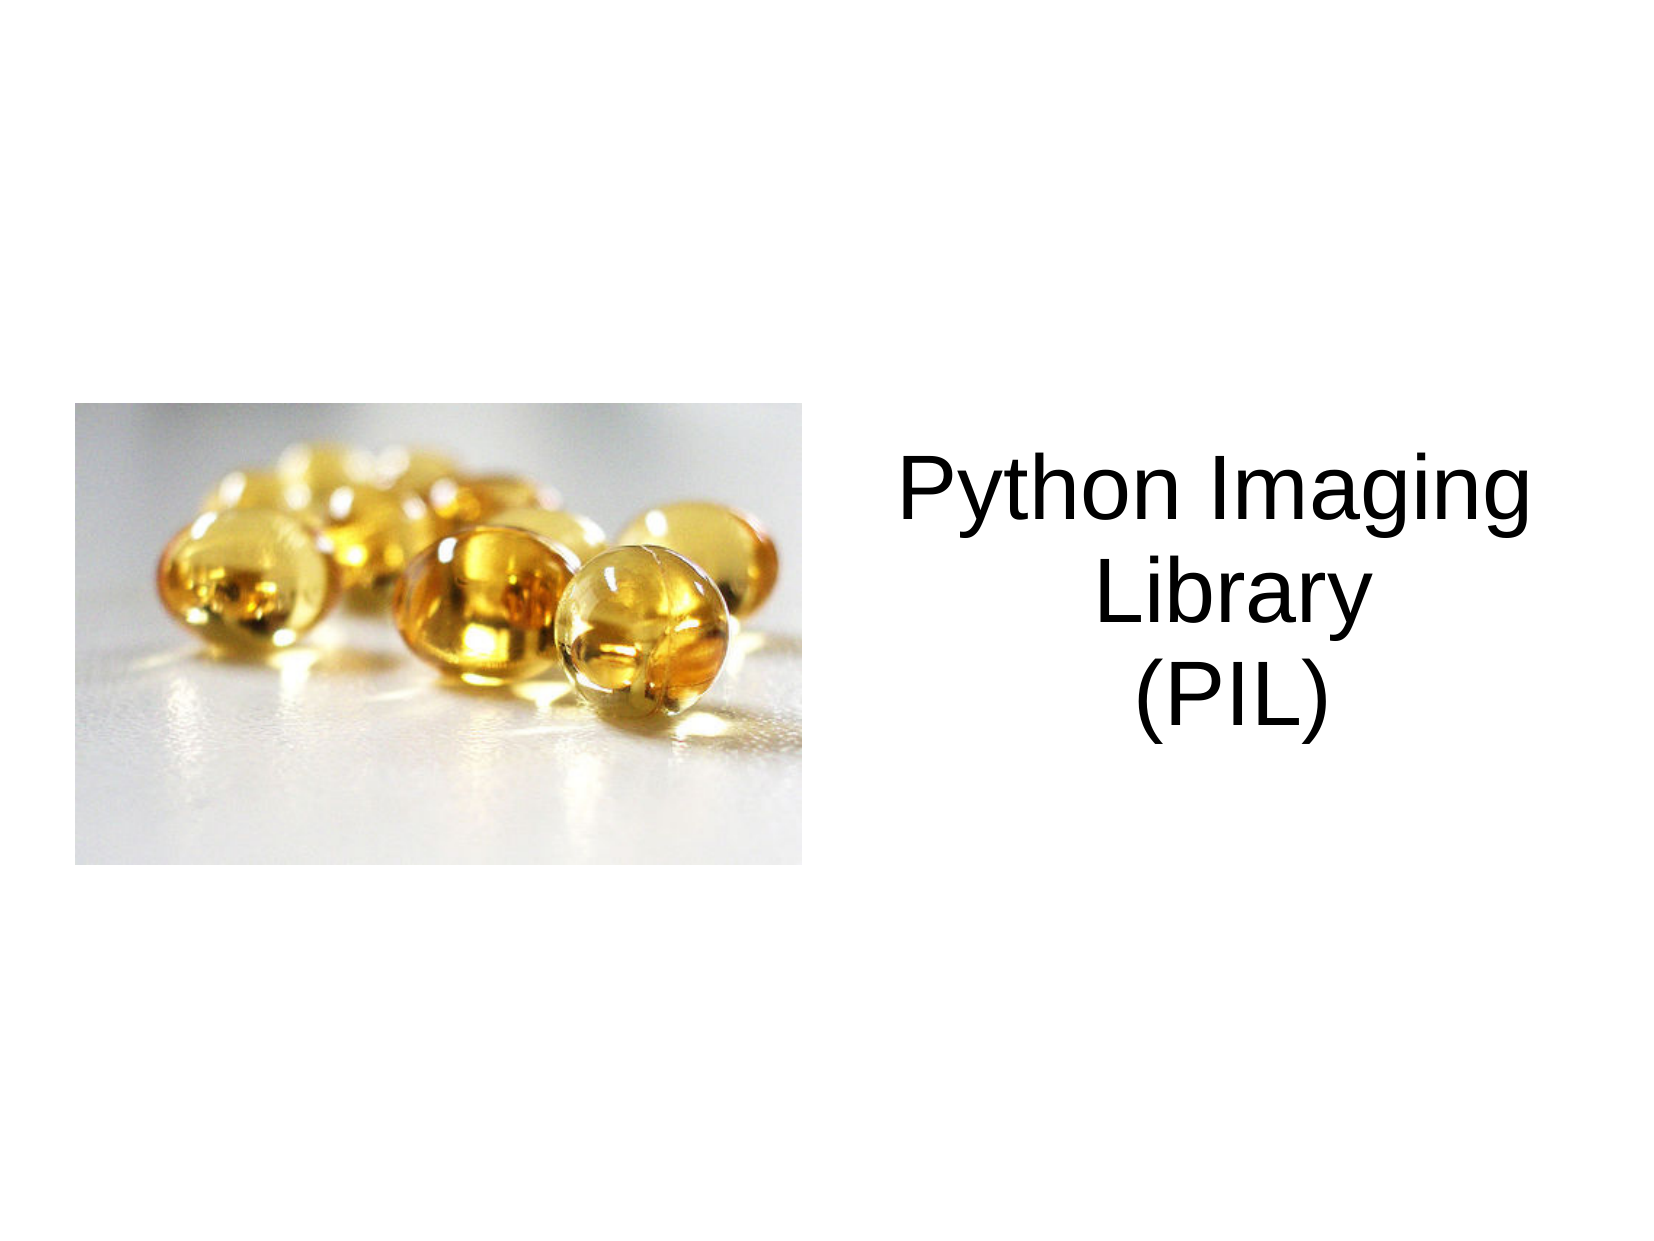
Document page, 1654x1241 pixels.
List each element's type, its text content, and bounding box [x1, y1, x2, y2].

title Python Imaging Library (PIL) [825, 56, 1571, 1126]
picture [75, 403, 802, 865]
